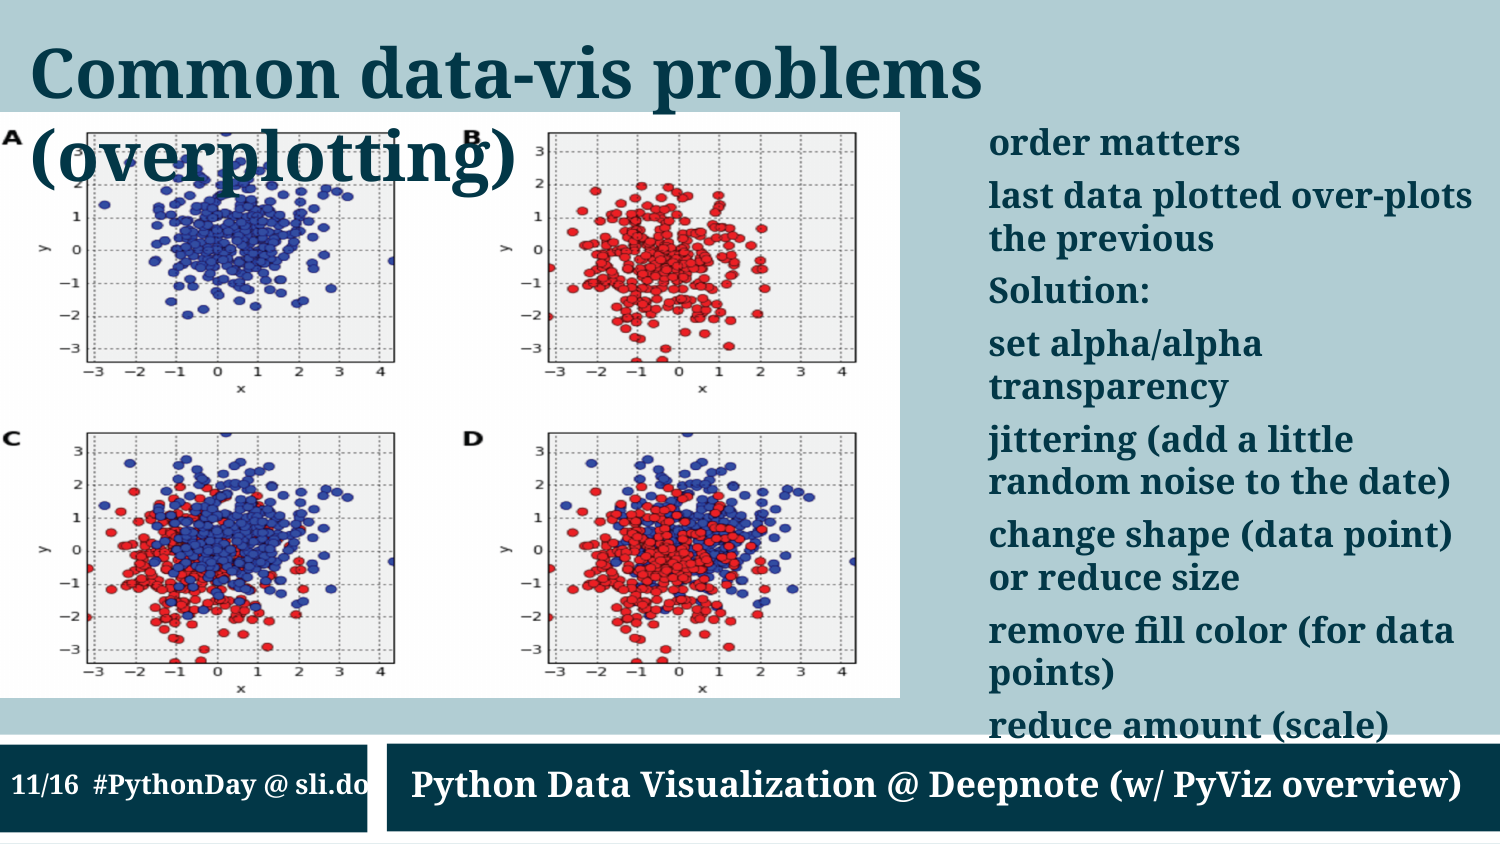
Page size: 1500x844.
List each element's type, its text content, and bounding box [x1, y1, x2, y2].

picture [461, 184, 479, 193]
text_box 11/16 #PythonDay @ sli.do [0, 761, 391, 835]
picture [0, 112, 871, 698]
text_box order matters last data plotted over-plots the previous Solution: set alpha/alpha transparency jittering (add a little random noise to the date) change shape (data point) or reduce size remove fill color (for data points) reduce amount (scale) [871, 112, 1500, 711]
text_box Common data-vis problems (overplotting) [15, 22, 1471, 184]
text_box Python Data Visualization @ Deepnote (w/ PyViz overview) [400, 740, 1500, 826]
